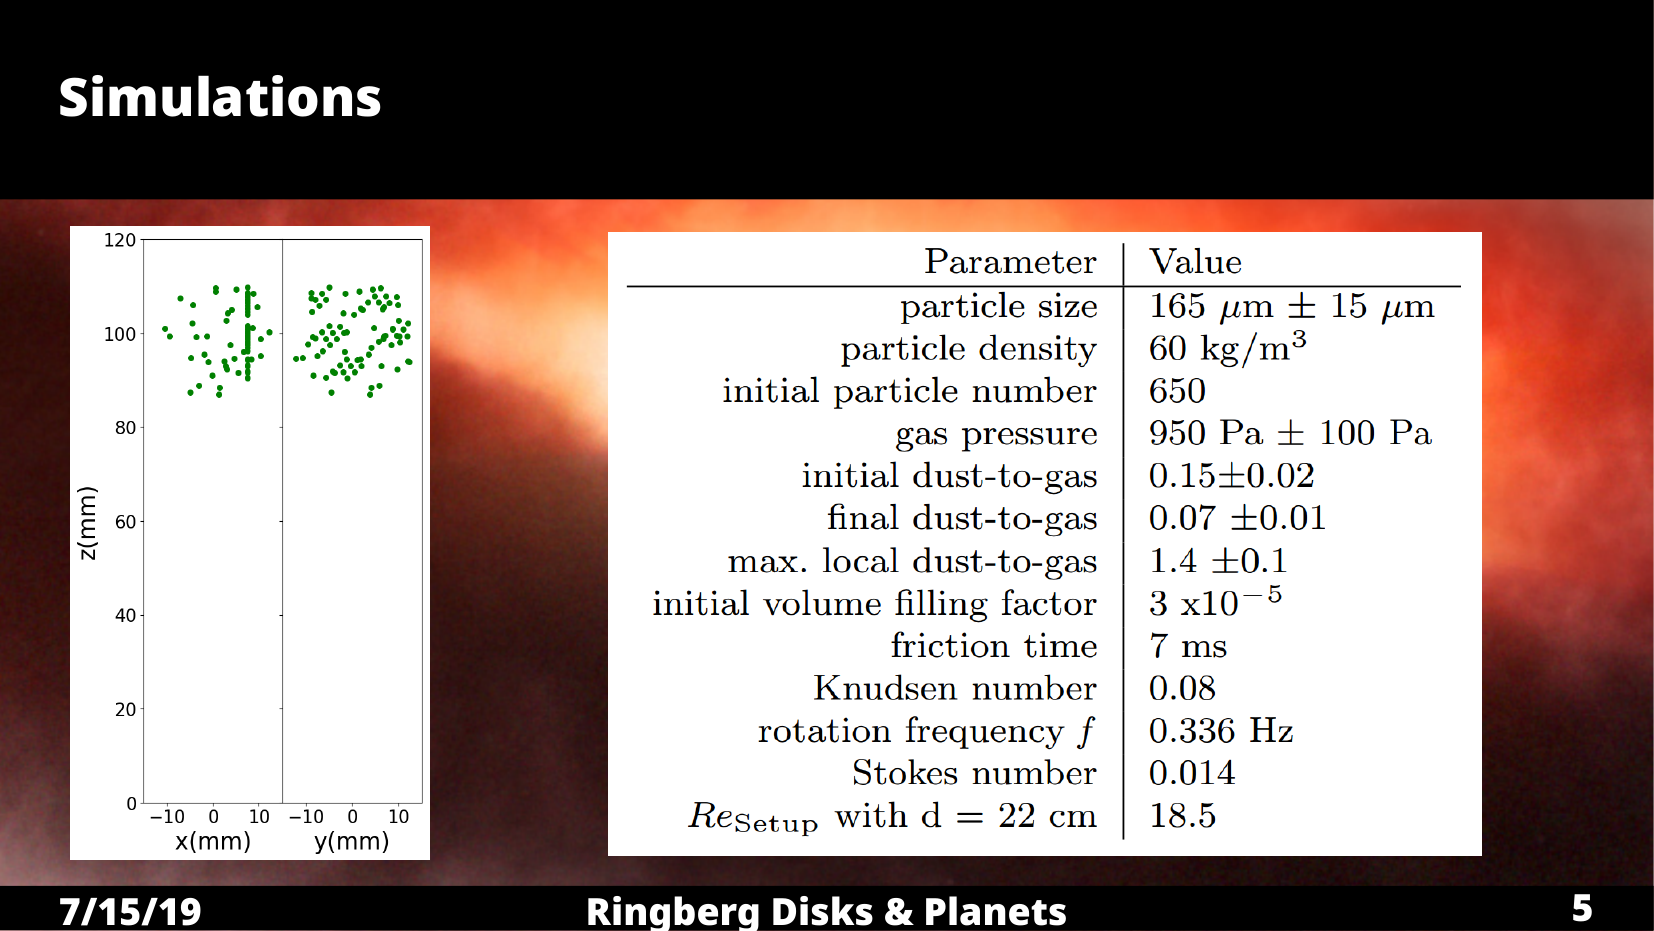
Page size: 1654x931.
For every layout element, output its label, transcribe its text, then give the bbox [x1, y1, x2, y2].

picture [0, 200, 1654, 885]
title Simulations [59, 37, 1595, 155]
